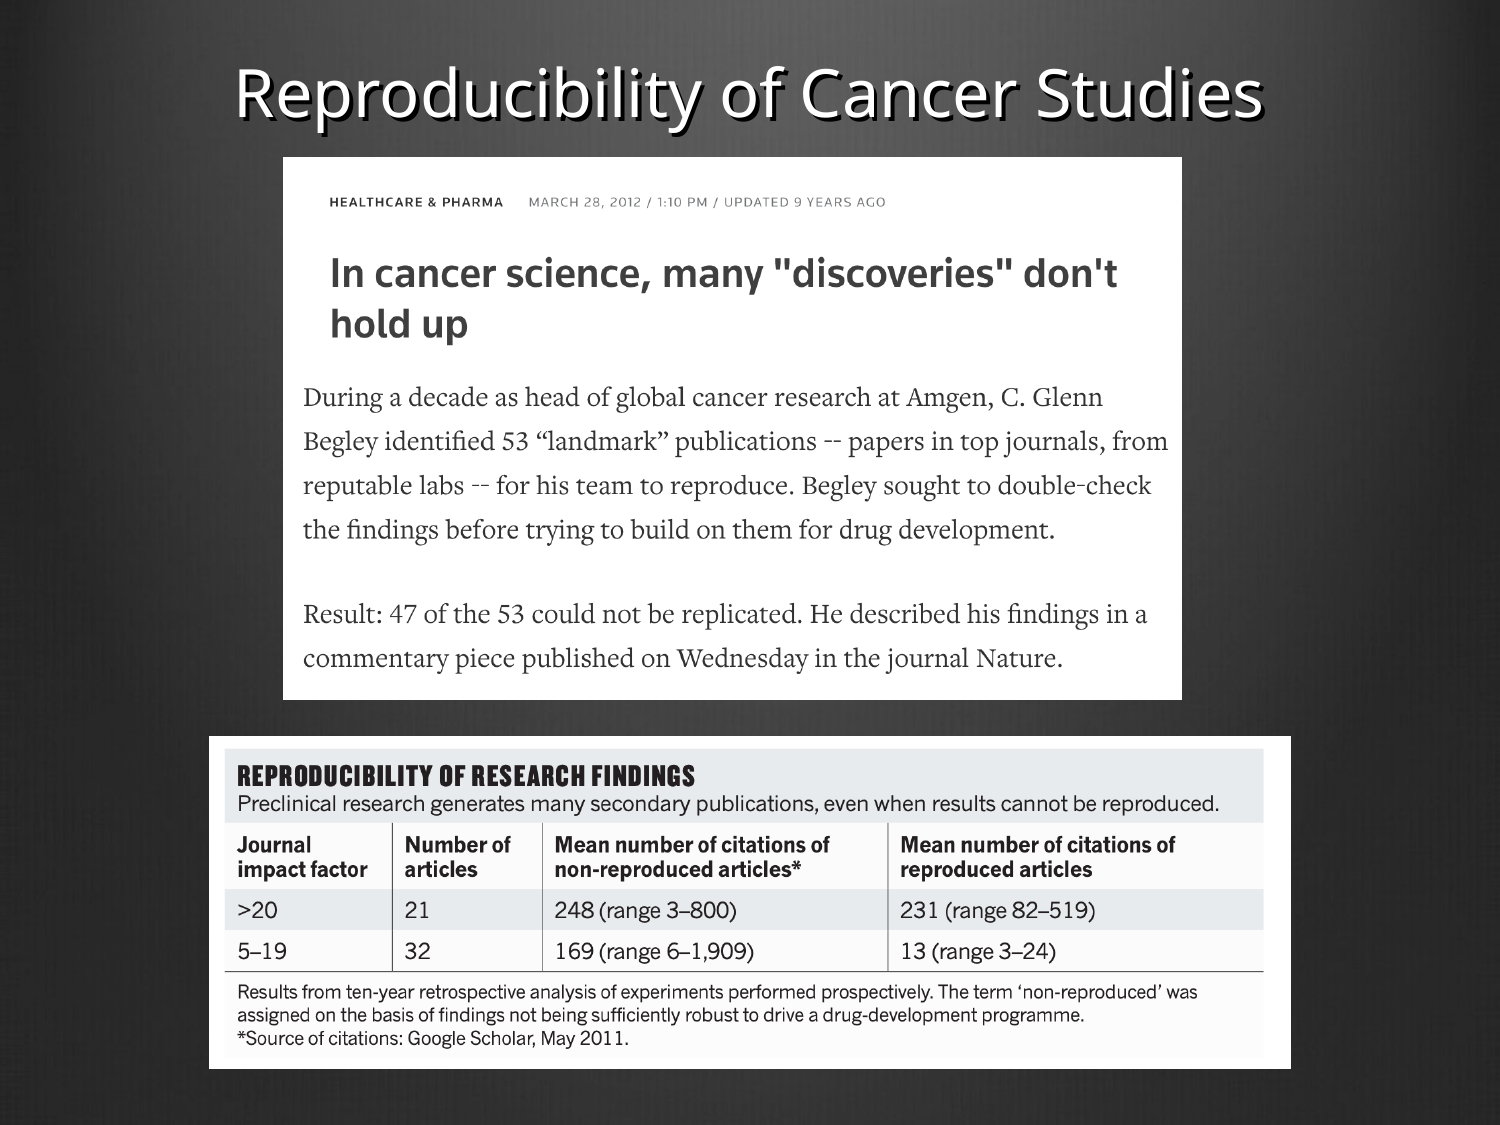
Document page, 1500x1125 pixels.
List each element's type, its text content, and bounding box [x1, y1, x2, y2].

picture [209, 736, 1291, 1069]
picture [283, 157, 1182, 700]
title Reproducibility of Cancer Studies [112, 19, 1388, 163]
